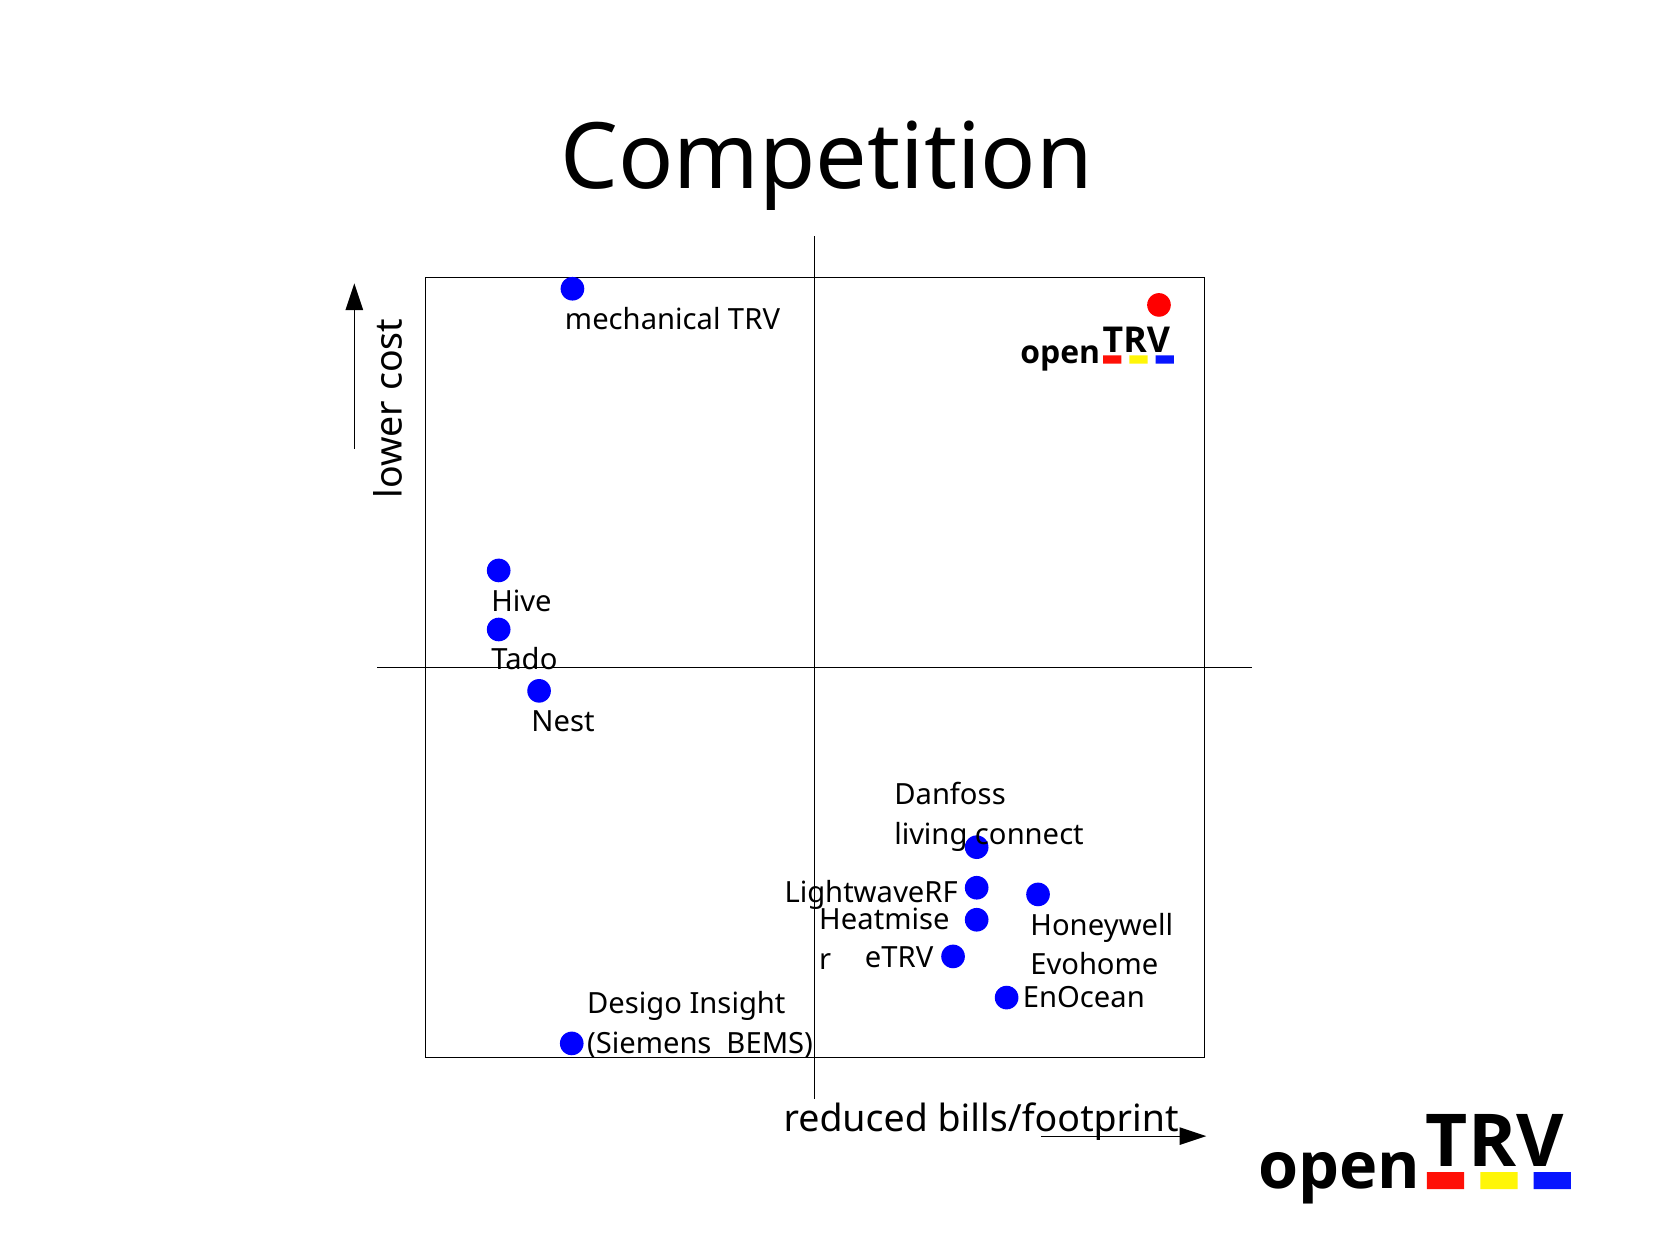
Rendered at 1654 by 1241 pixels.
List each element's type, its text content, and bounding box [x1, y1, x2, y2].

text_box mechanical TRV [550, 290, 794, 345]
text_box Nest [516, 692, 609, 747]
text_box [994, 985, 1019, 1010]
text_box eTRV [850, 928, 950, 978]
text_box [560, 276, 585, 290]
text_box Danfoss living connect [879, 766, 1113, 850]
text_box [976, 907, 989, 932]
text_box [1147, 293, 1171, 317]
text_box Heatmiser [804, 891, 976, 974]
text_box reduced bills/footprint [768, 1084, 1213, 1143]
text_box [527, 686, 551, 692]
text_box Desigo Insight (Siemens BEMS) [572, 974, 850, 1058]
text_box EnOcean [1008, 969, 1168, 1019]
title Competition [82, 49, 1571, 257]
text_box lower cost [354, 291, 413, 514]
text_box [1026, 882, 1050, 896]
text_box Honeywell Evohome [1015, 896, 1197, 980]
text_box Hive [476, 572, 582, 630]
text_box [486, 558, 511, 572]
text_box [976, 875, 989, 900]
picture [1021, 325, 1174, 372]
text_box [559, 1031, 572, 1056]
text_box LightwaveRF [769, 863, 976, 947]
text_box Tado [476, 631, 573, 686]
text_box [965, 850, 989, 860]
text_box [941, 944, 965, 969]
